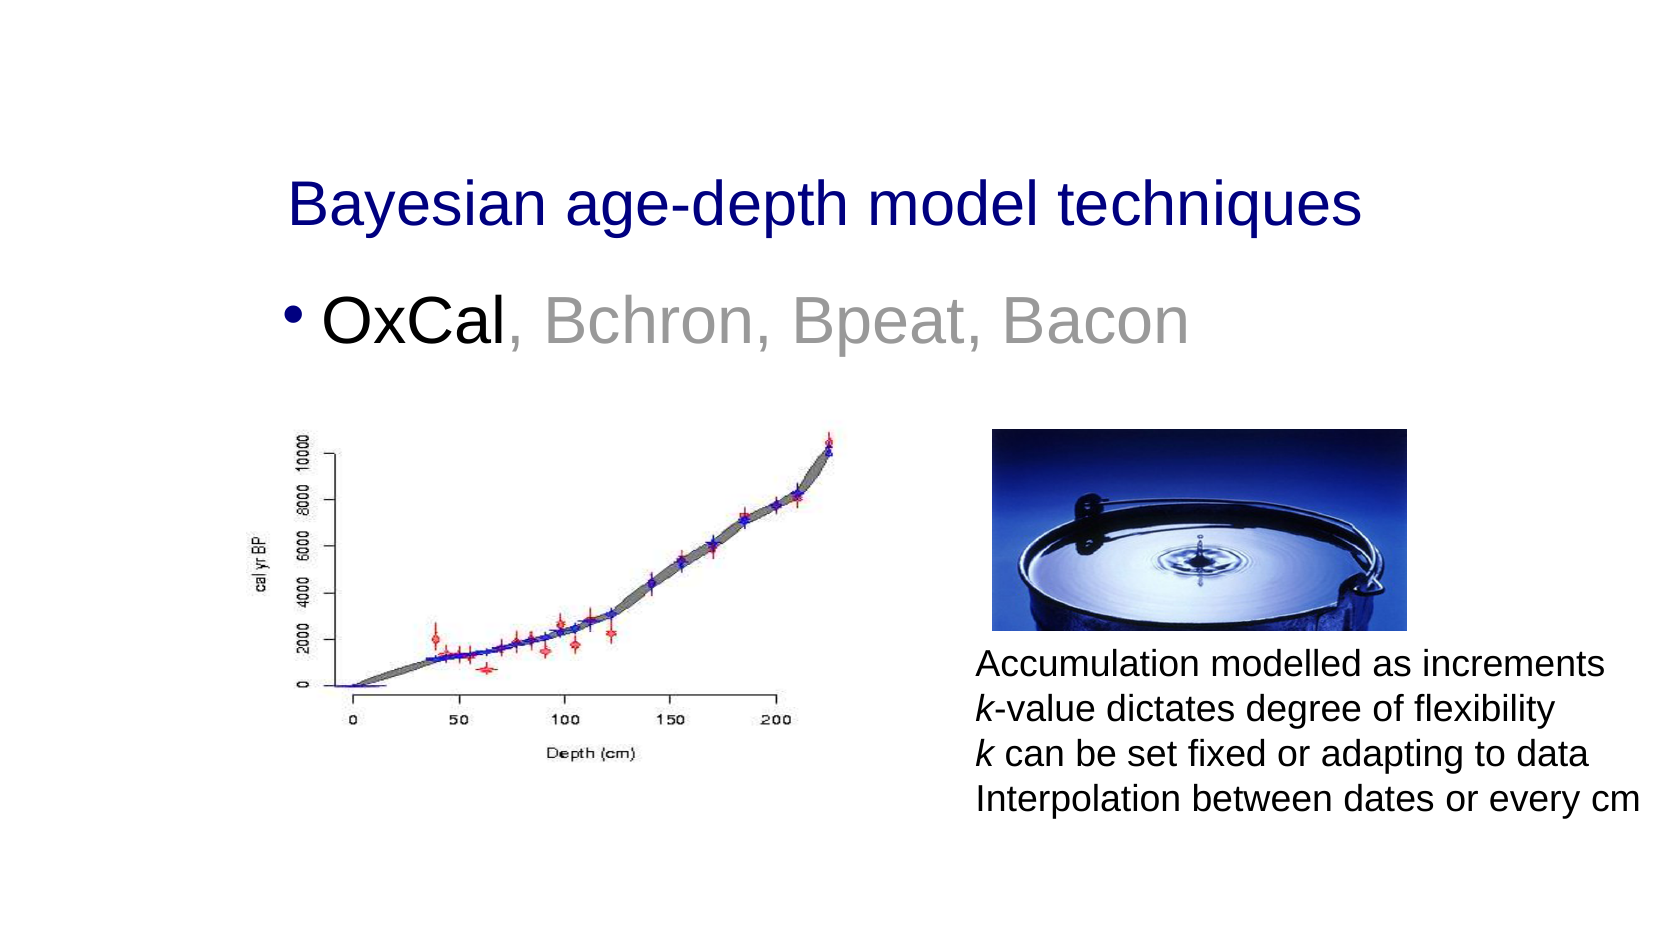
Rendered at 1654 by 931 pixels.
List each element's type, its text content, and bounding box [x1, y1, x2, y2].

picture [246, 365, 893, 781]
text_box Accumulation modelled as increments k-value dictates degree of flexibility k can be set fixed or adapting to data Interpolation between dates or every cm [960, 631, 1654, 827]
text_box Bayesian age-depth model techniques [268, 147, 1384, 264]
text_box OxCal, Bchron, Bpeat, Bacon [268, 279, 1384, 697]
picture [992, 429, 1407, 631]
